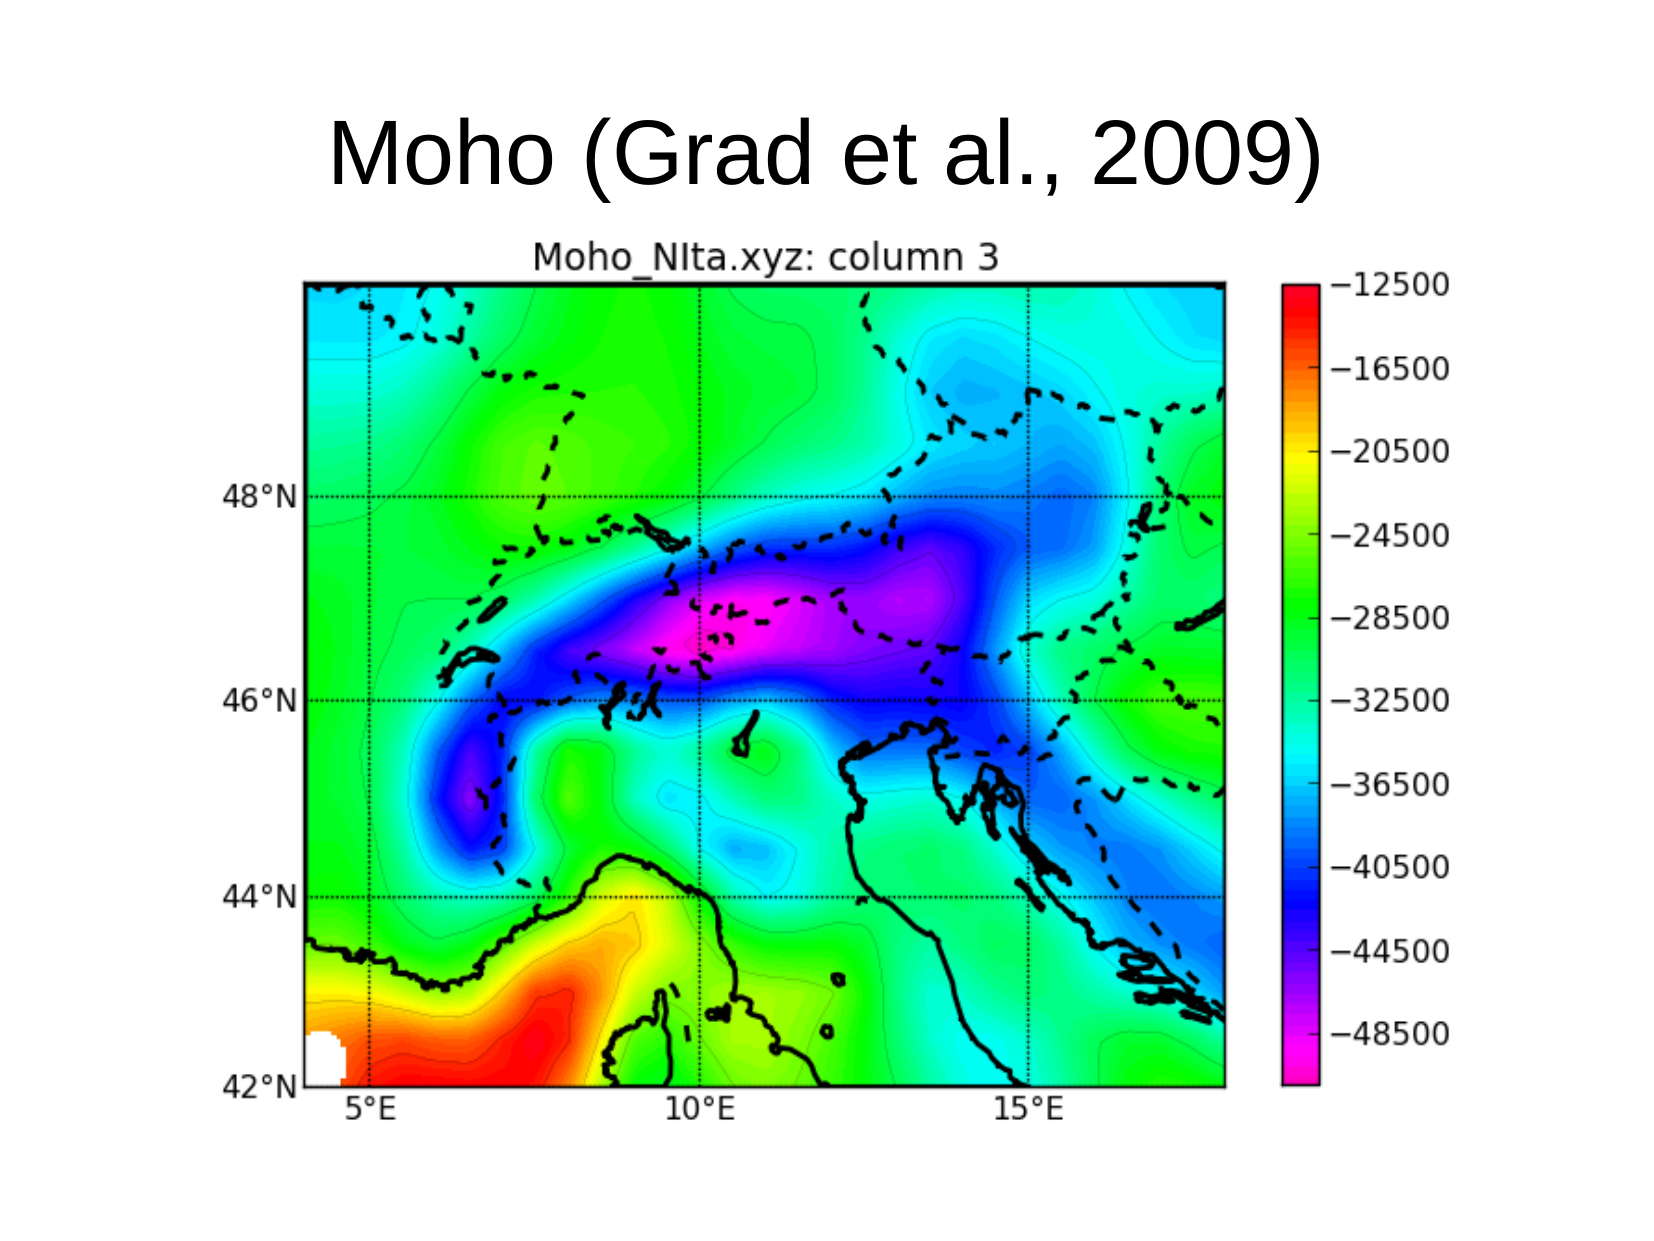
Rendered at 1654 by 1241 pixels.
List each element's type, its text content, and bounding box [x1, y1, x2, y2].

picture [120, 98, 1605, 1241]
title Moho (Grad et al., 2009) [82, 49, 1571, 257]
